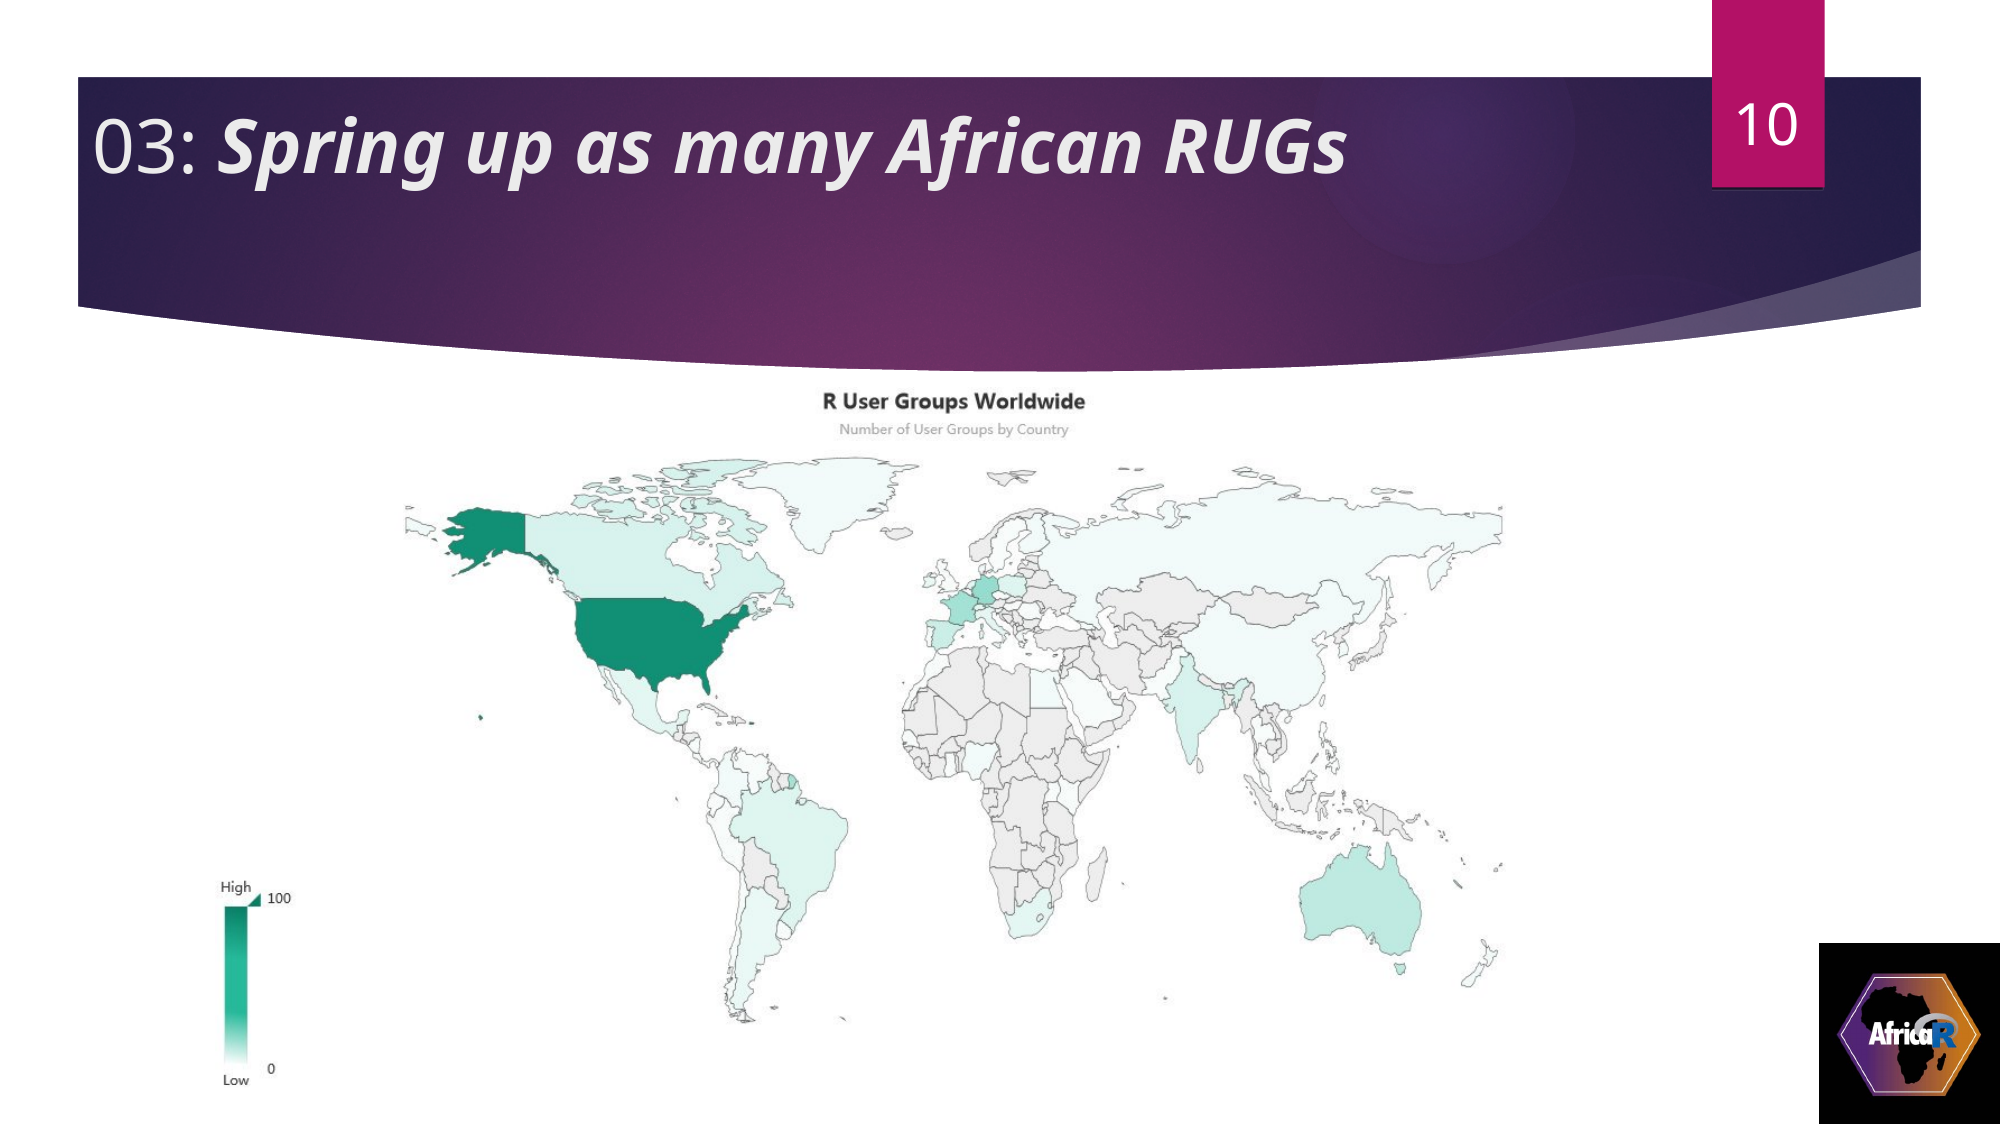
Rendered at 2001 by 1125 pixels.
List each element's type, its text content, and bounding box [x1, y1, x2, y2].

title 03: Spring up as many African RUGs [77, 80, 1923, 297]
picture [215, 387, 1693, 1094]
picture [79, 297, 1760, 371]
picture [1819, 943, 2000, 1124]
